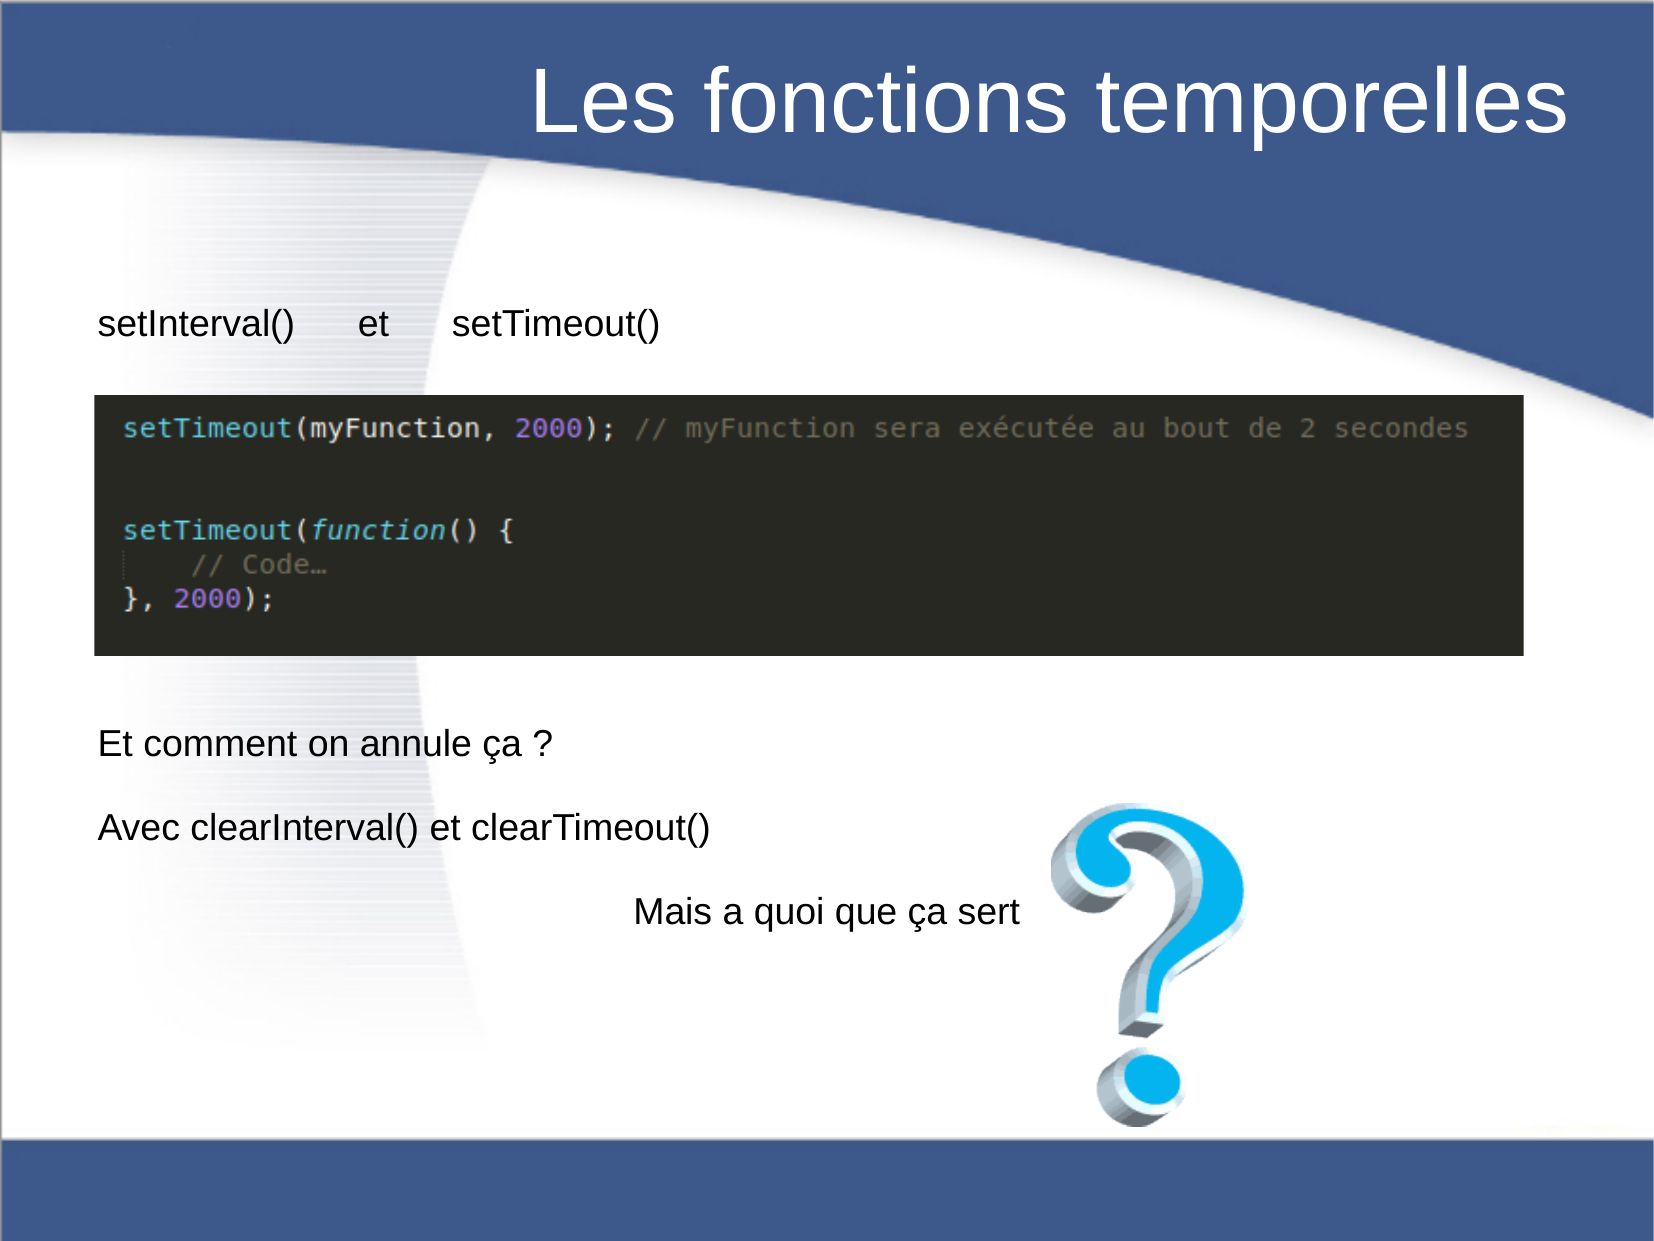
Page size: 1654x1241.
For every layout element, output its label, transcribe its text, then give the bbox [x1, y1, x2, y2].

text_box setInterval() et setTimeout() Et comment on annule ça ? Avec clearInterval() et clearTimeout() Mais a quoi que ça sert [82, 295, 1571, 982]
title Les fonctions temporelles [82, 49, 1571, 257]
picture [0, 0, 1654, 1241]
